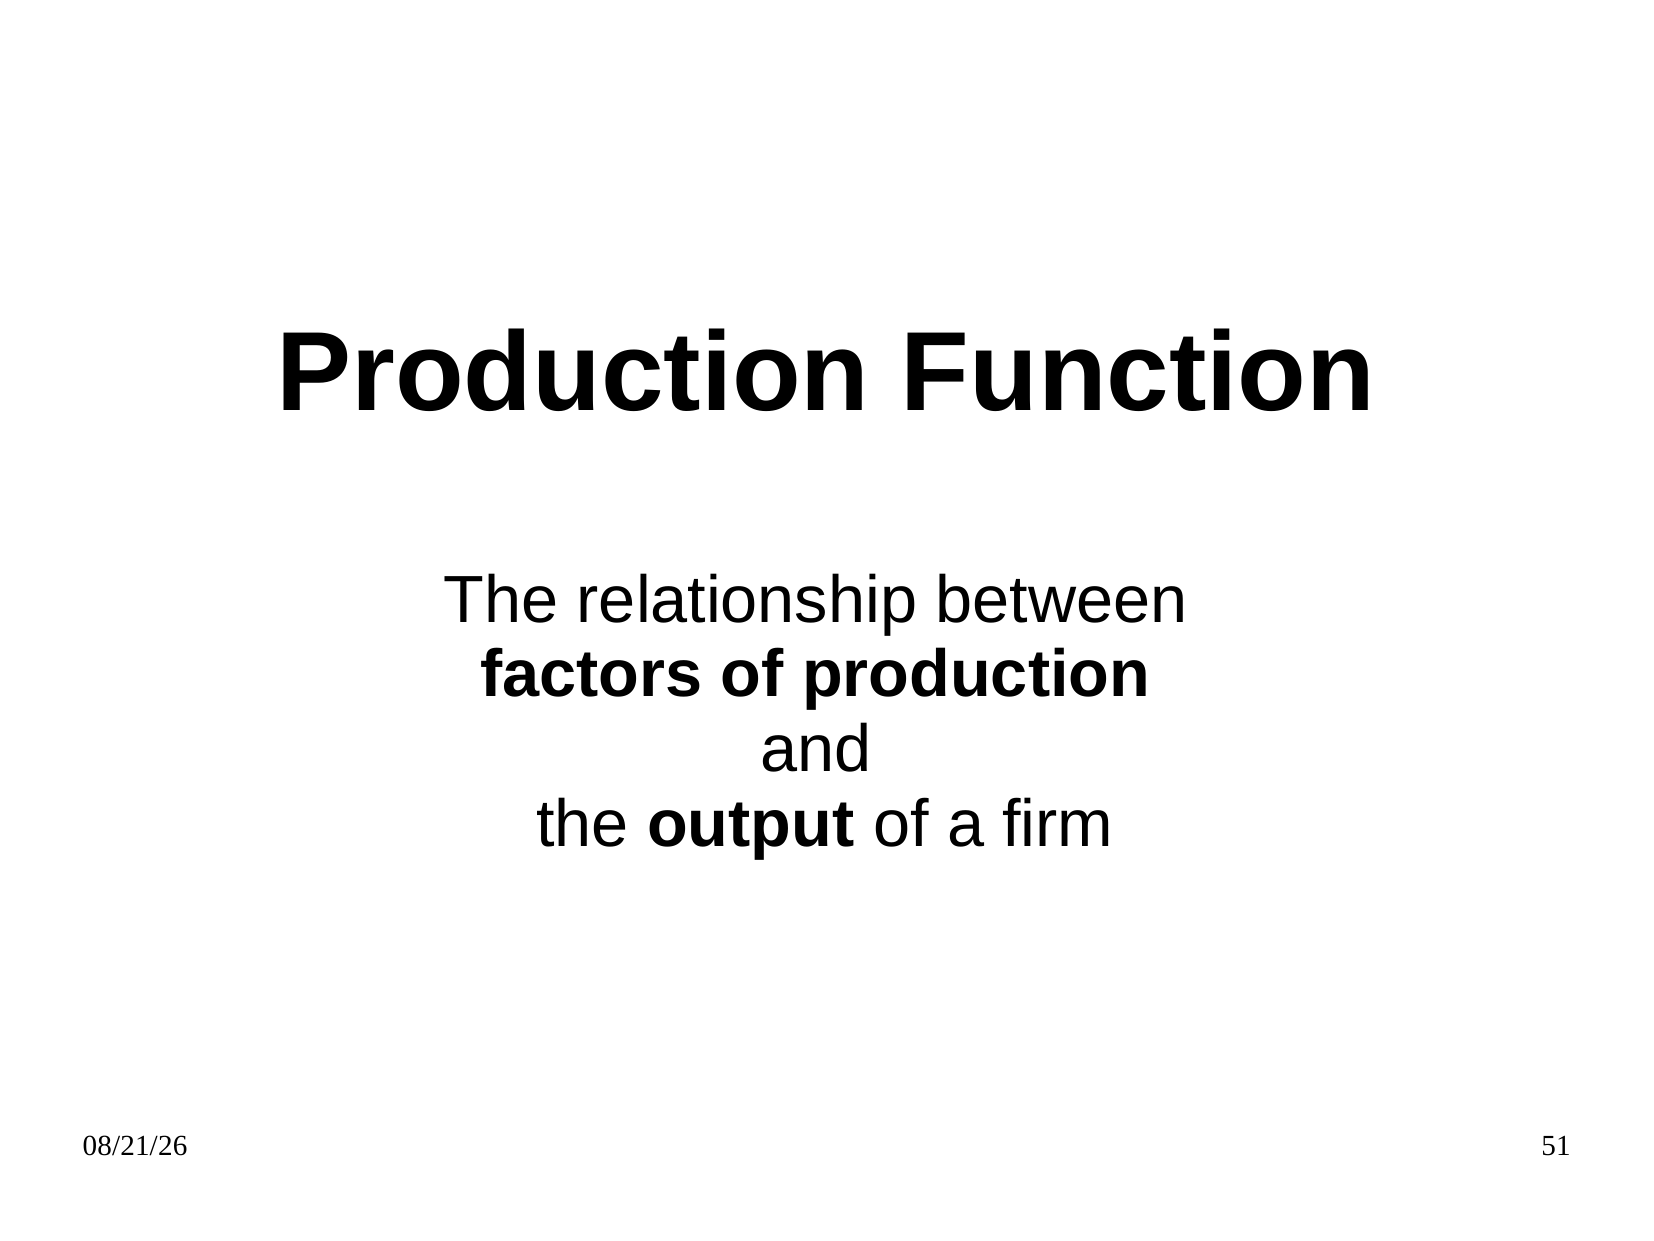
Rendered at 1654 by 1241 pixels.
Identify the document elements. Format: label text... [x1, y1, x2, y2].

subtitle The relationship between factors of production and the output of a firm [80, 561, 1570, 861]
title Production Function [82, 267, 1571, 476]
